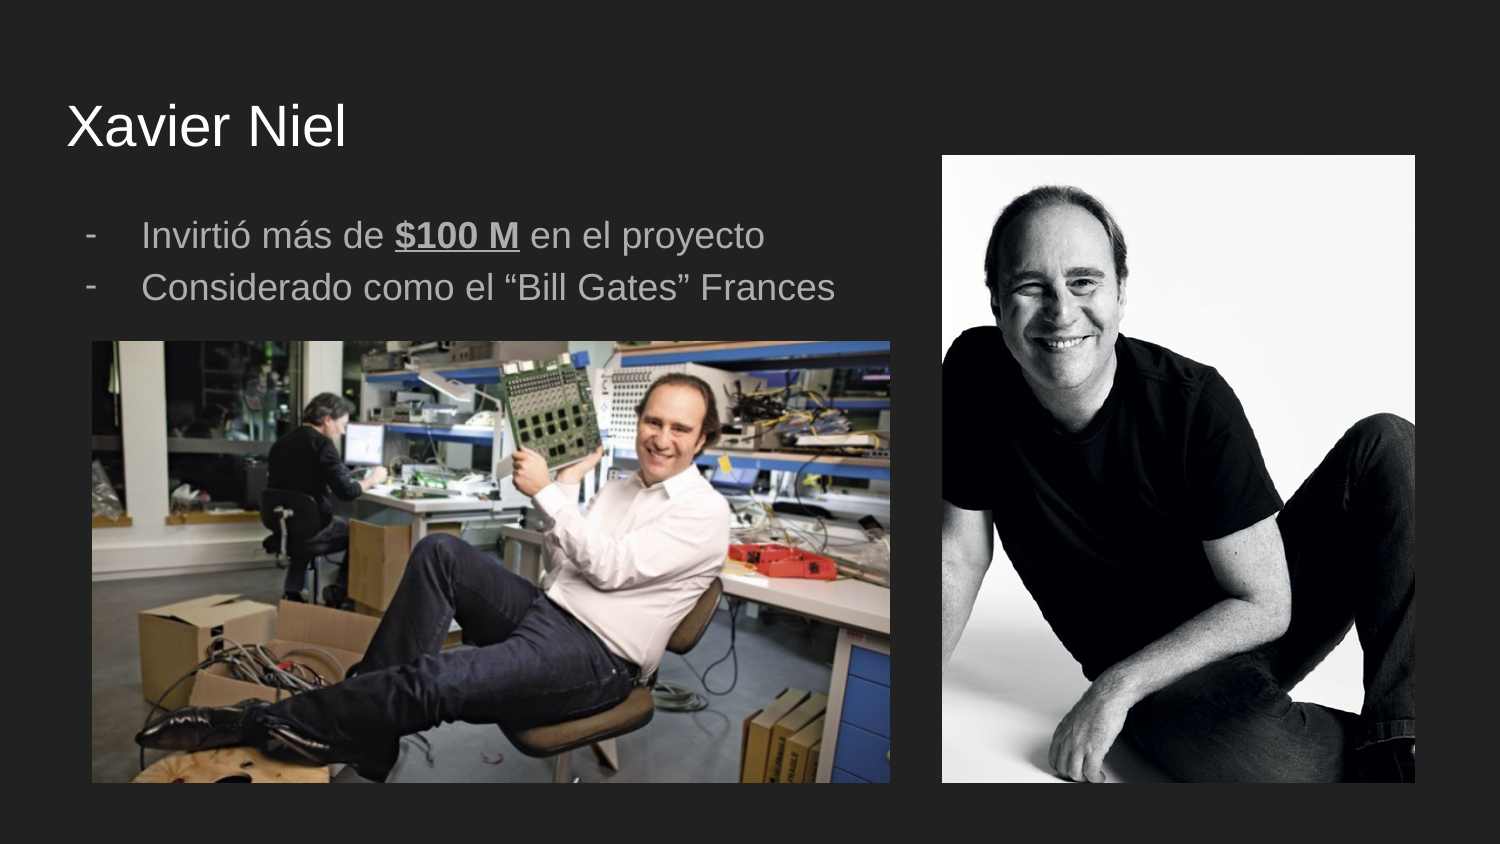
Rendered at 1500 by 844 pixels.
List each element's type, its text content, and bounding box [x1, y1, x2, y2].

picture [942, 155, 1415, 783]
list Invirtió más de $100 M en el proyecto Considerado como el “Bill Gates” Frances [51, 189, 914, 325]
picture [92, 341, 890, 783]
title Xavier Niel [51, 72, 1449, 167]
